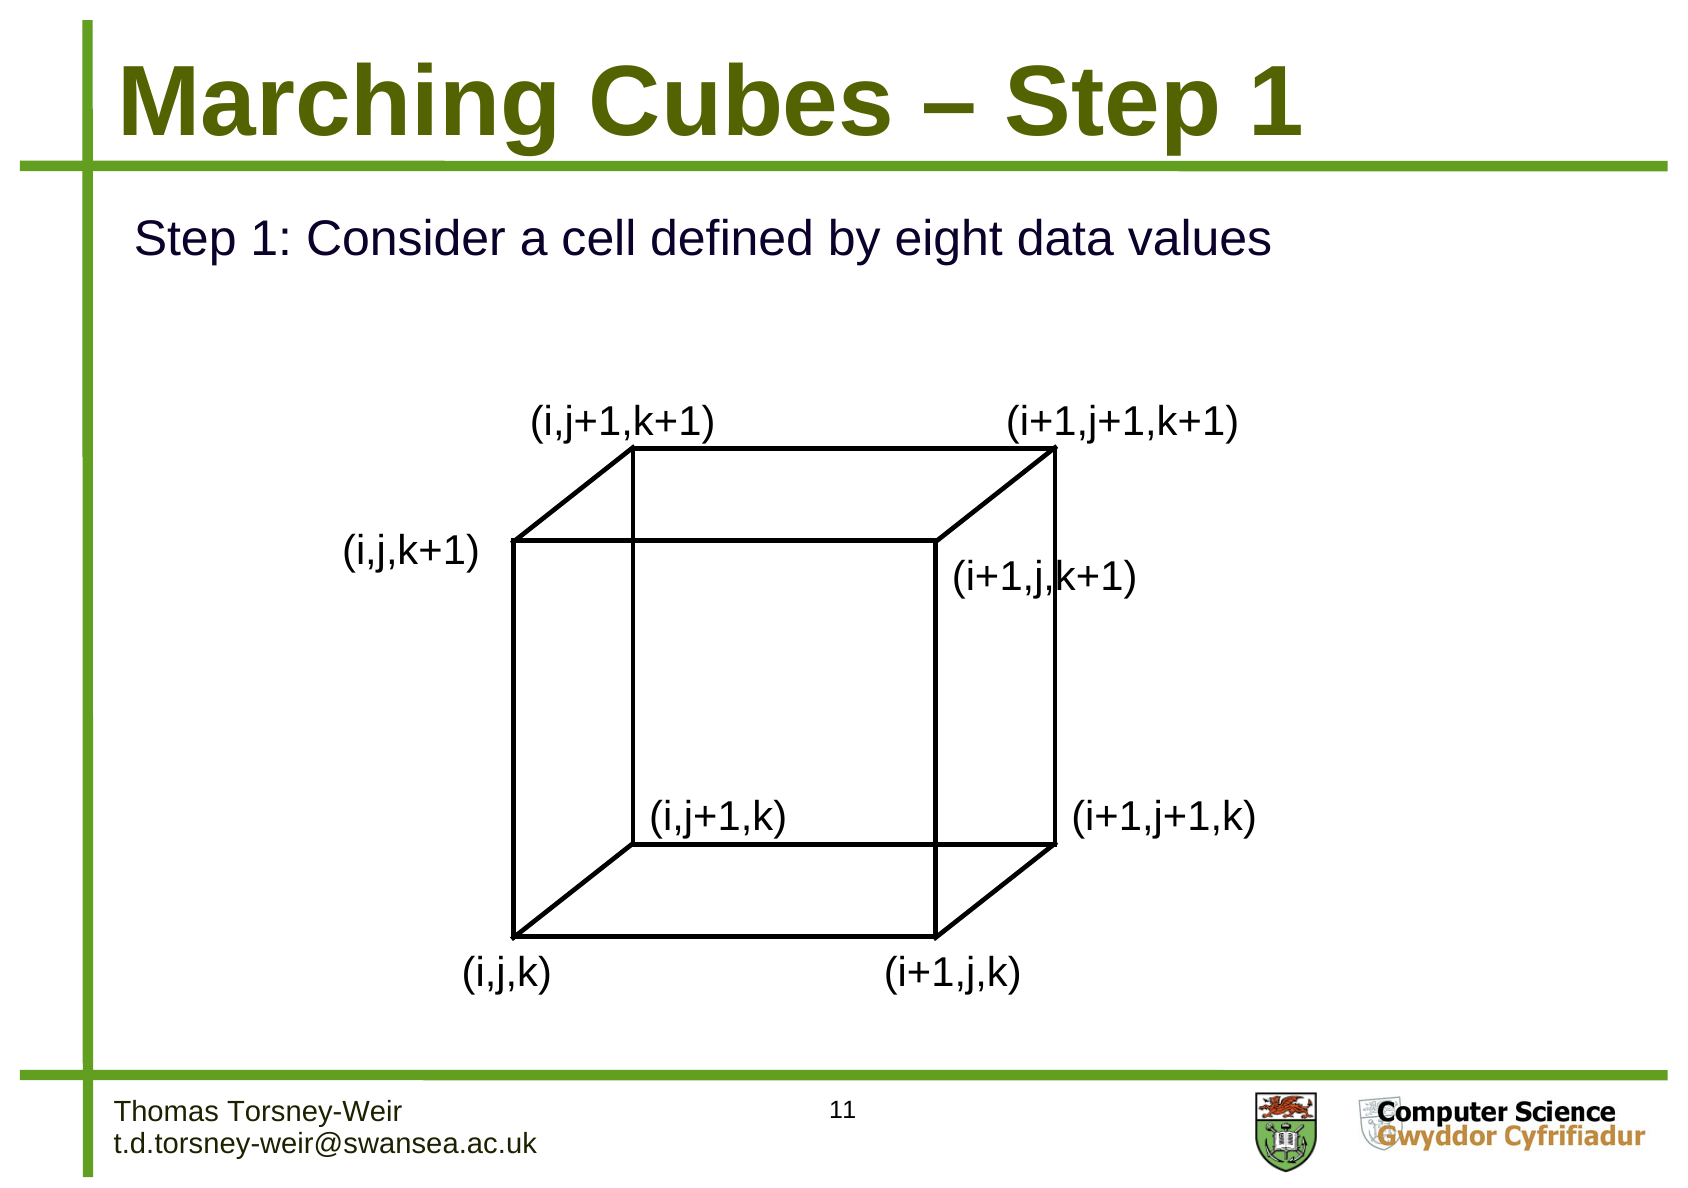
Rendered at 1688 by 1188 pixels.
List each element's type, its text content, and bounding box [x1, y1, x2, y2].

text_box (i+1,j,k) [867, 936, 1055, 1004]
text_box (i,j,k+1) [325, 514, 514, 582]
text_box (i,j+1,k) [632, 781, 821, 848]
picture [1274, 1092, 1654, 1173]
text_box (i,j,k) [445, 936, 633, 1004]
title Marching Cubes – Step 1 [101, 29, 1666, 166]
text_box (i+1,j+1,k+1) [989, 385, 1285, 452]
text_box (i+1,j+1,k) [1054, 781, 1285, 848]
list Step 1: Consider a cell defined by eight data values [117, 209, 1624, 1060]
text_box <number> [412, 1089, 1274, 1188]
text_box (i,j+1,k+1) [513, 385, 739, 452]
text_box (i+1,j,k+1) [935, 540, 1231, 608]
